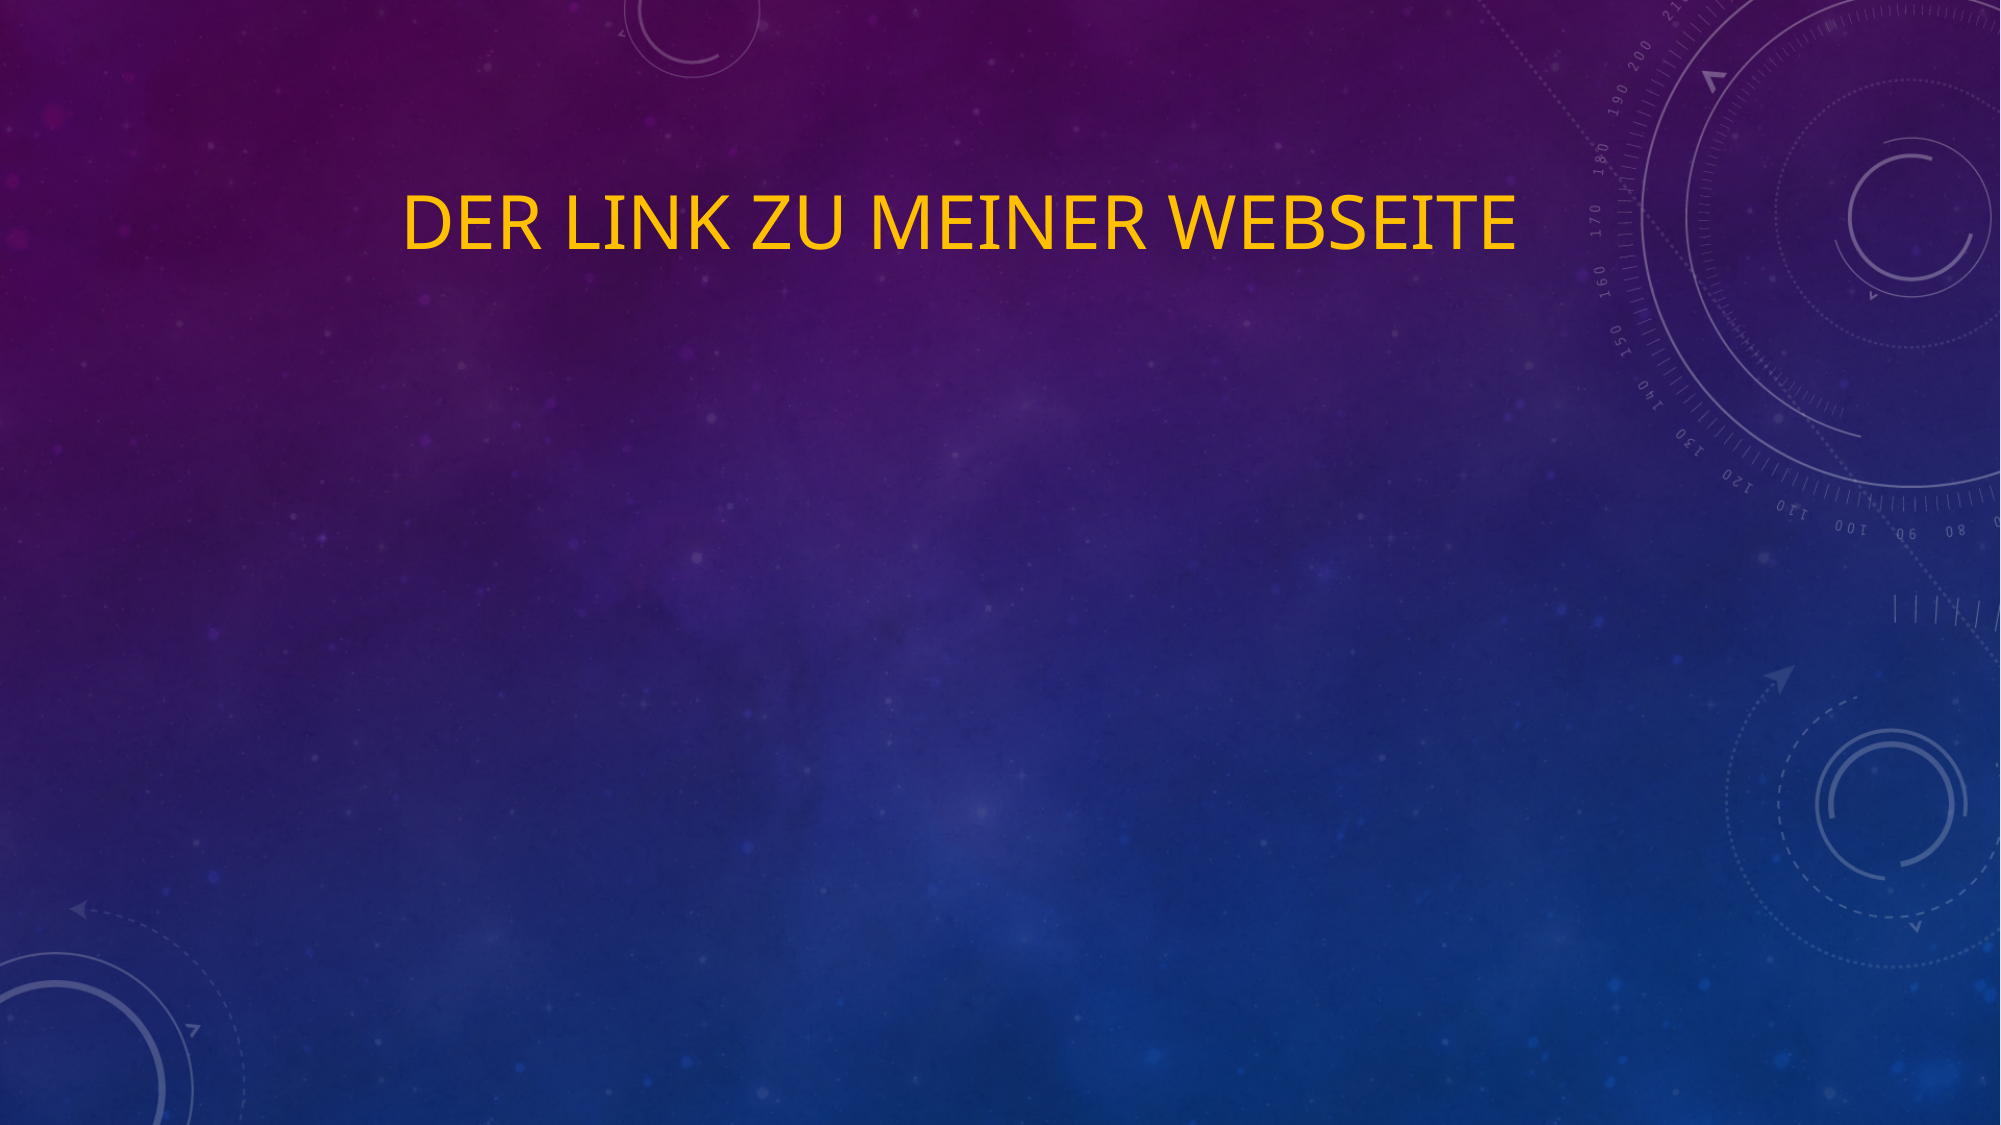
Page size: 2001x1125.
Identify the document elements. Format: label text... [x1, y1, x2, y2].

title Der link zu meiner Webseite [112, 99, 1775, 339]
